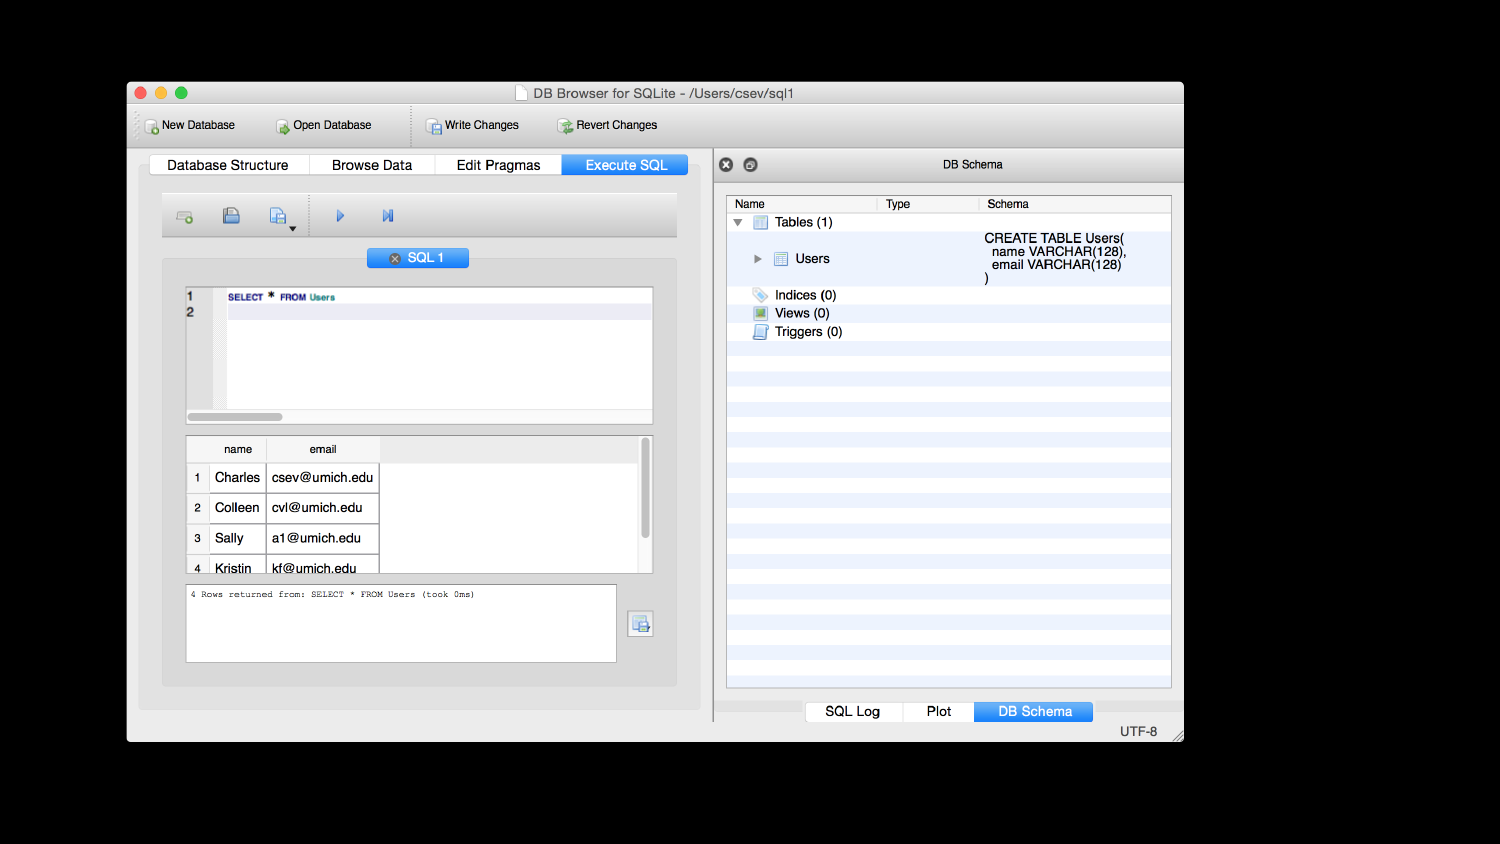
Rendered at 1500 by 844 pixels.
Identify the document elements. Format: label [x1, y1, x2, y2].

picture [69, 49, 1241, 823]
